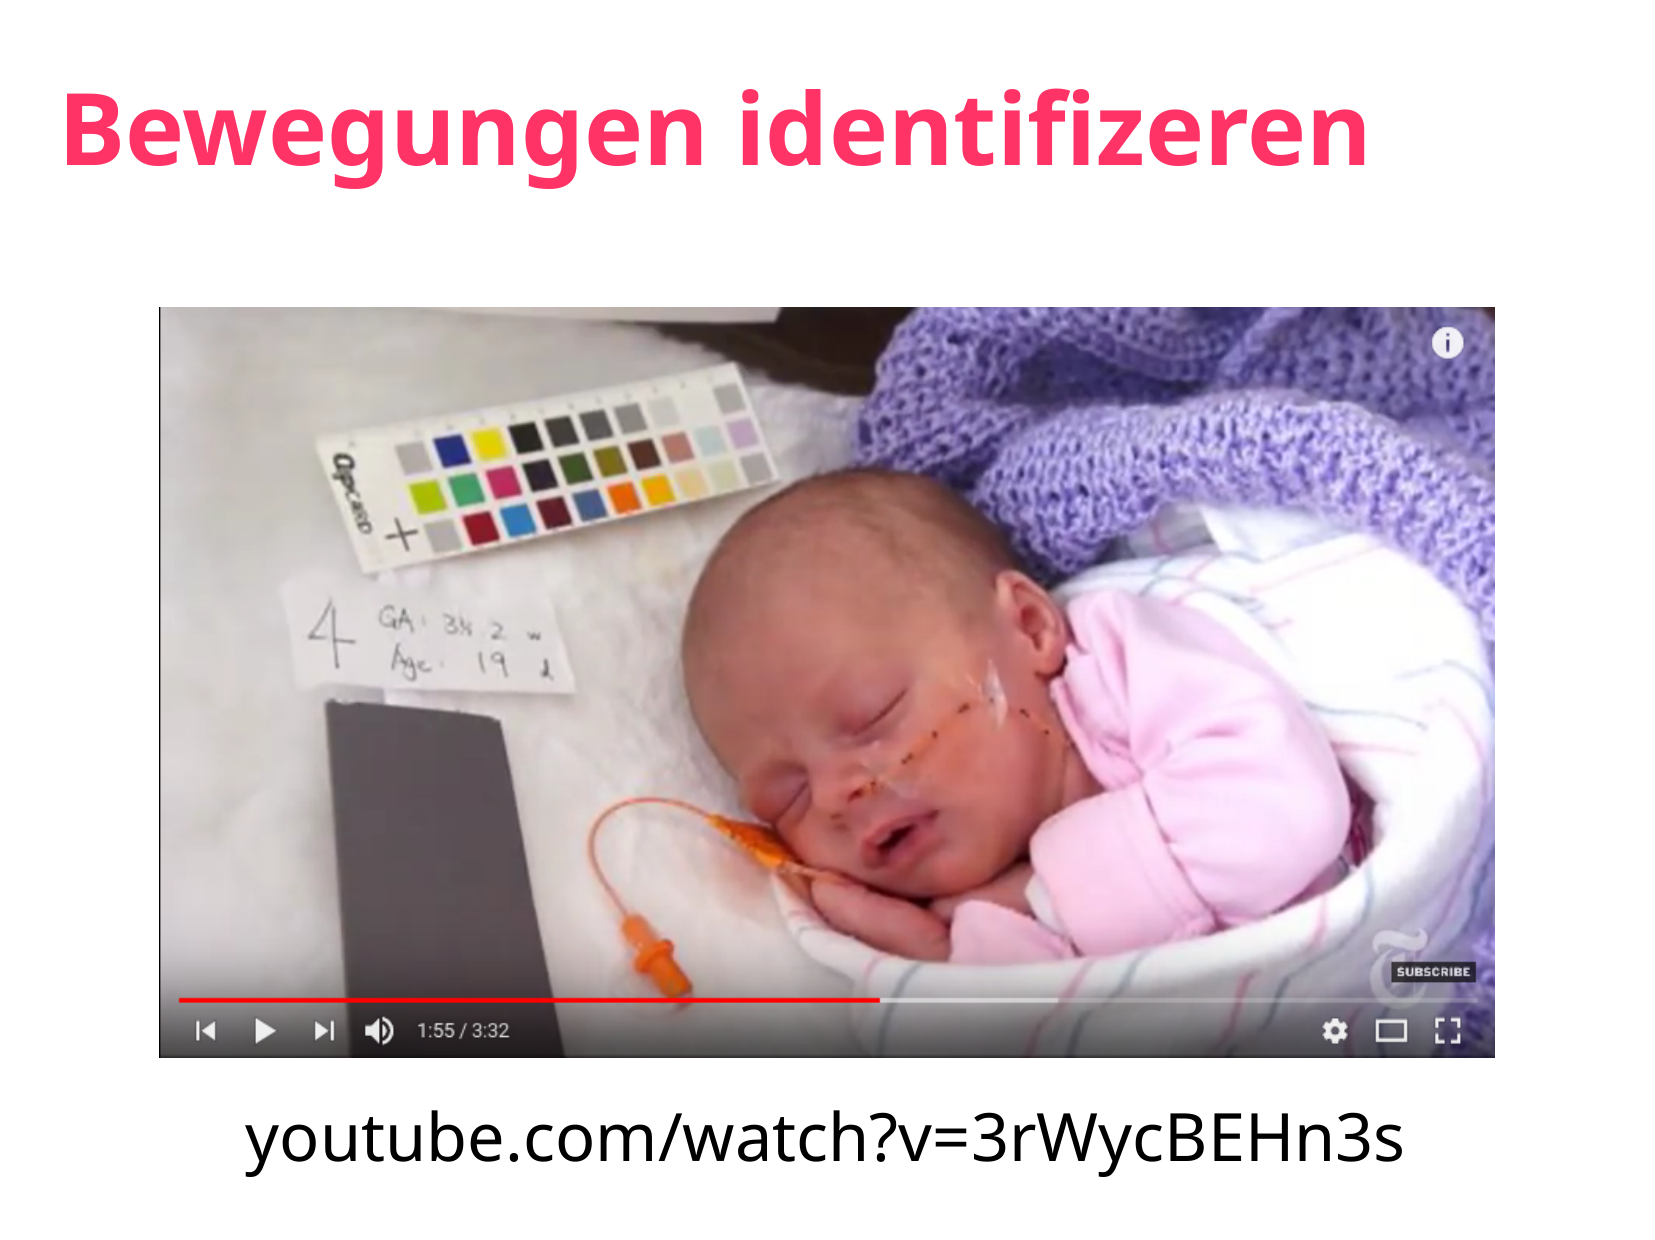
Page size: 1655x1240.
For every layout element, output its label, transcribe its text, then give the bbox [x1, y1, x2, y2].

text_box Bewegungen identifizeren [58, 58, 1409, 176]
picture [159, 307, 1495, 1058]
text_box youtube.com/watch?v=3rWycBEHn3s [58, 255, 1595, 1181]
